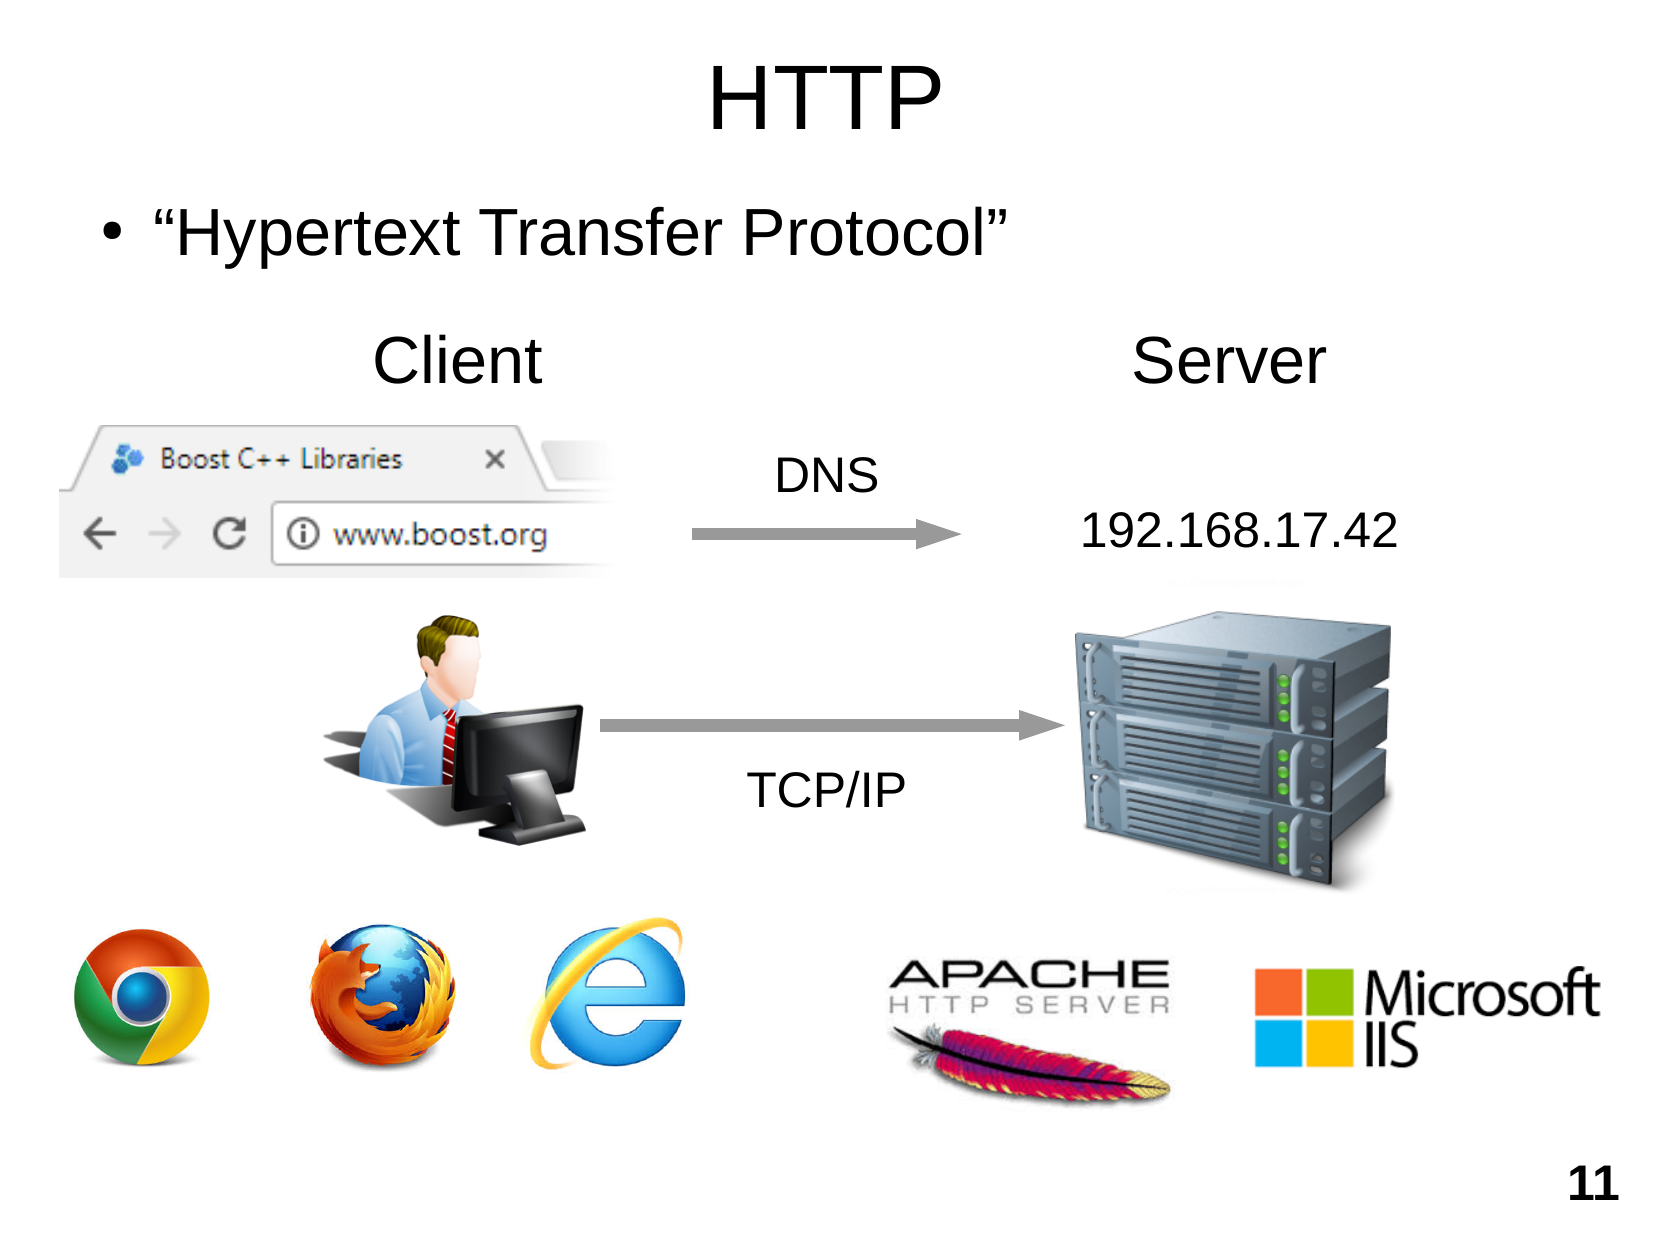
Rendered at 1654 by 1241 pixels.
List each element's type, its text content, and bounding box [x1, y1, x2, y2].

text_box Server [840, 315, 1621, 406]
text_box DNS [759, 439, 895, 511]
picture [1075, 575, 1396, 896]
text_box TCP/IP [731, 754, 923, 826]
picture [1235, 915, 1621, 1120]
picture [855, 915, 1205, 1156]
text_box 192.168.17.42 [1065, 495, 1415, 566]
picture [322, 615, 586, 846]
picture [306, 922, 458, 1073]
title HTTP [82, 15, 1571, 181]
list “Hypertext Transfer Protocol” [82, 195, 1571, 271]
text_box Client [75, 315, 840, 406]
picture [59, 425, 646, 579]
picture [67, 922, 216, 1071]
picture [517, 907, 691, 1081]
